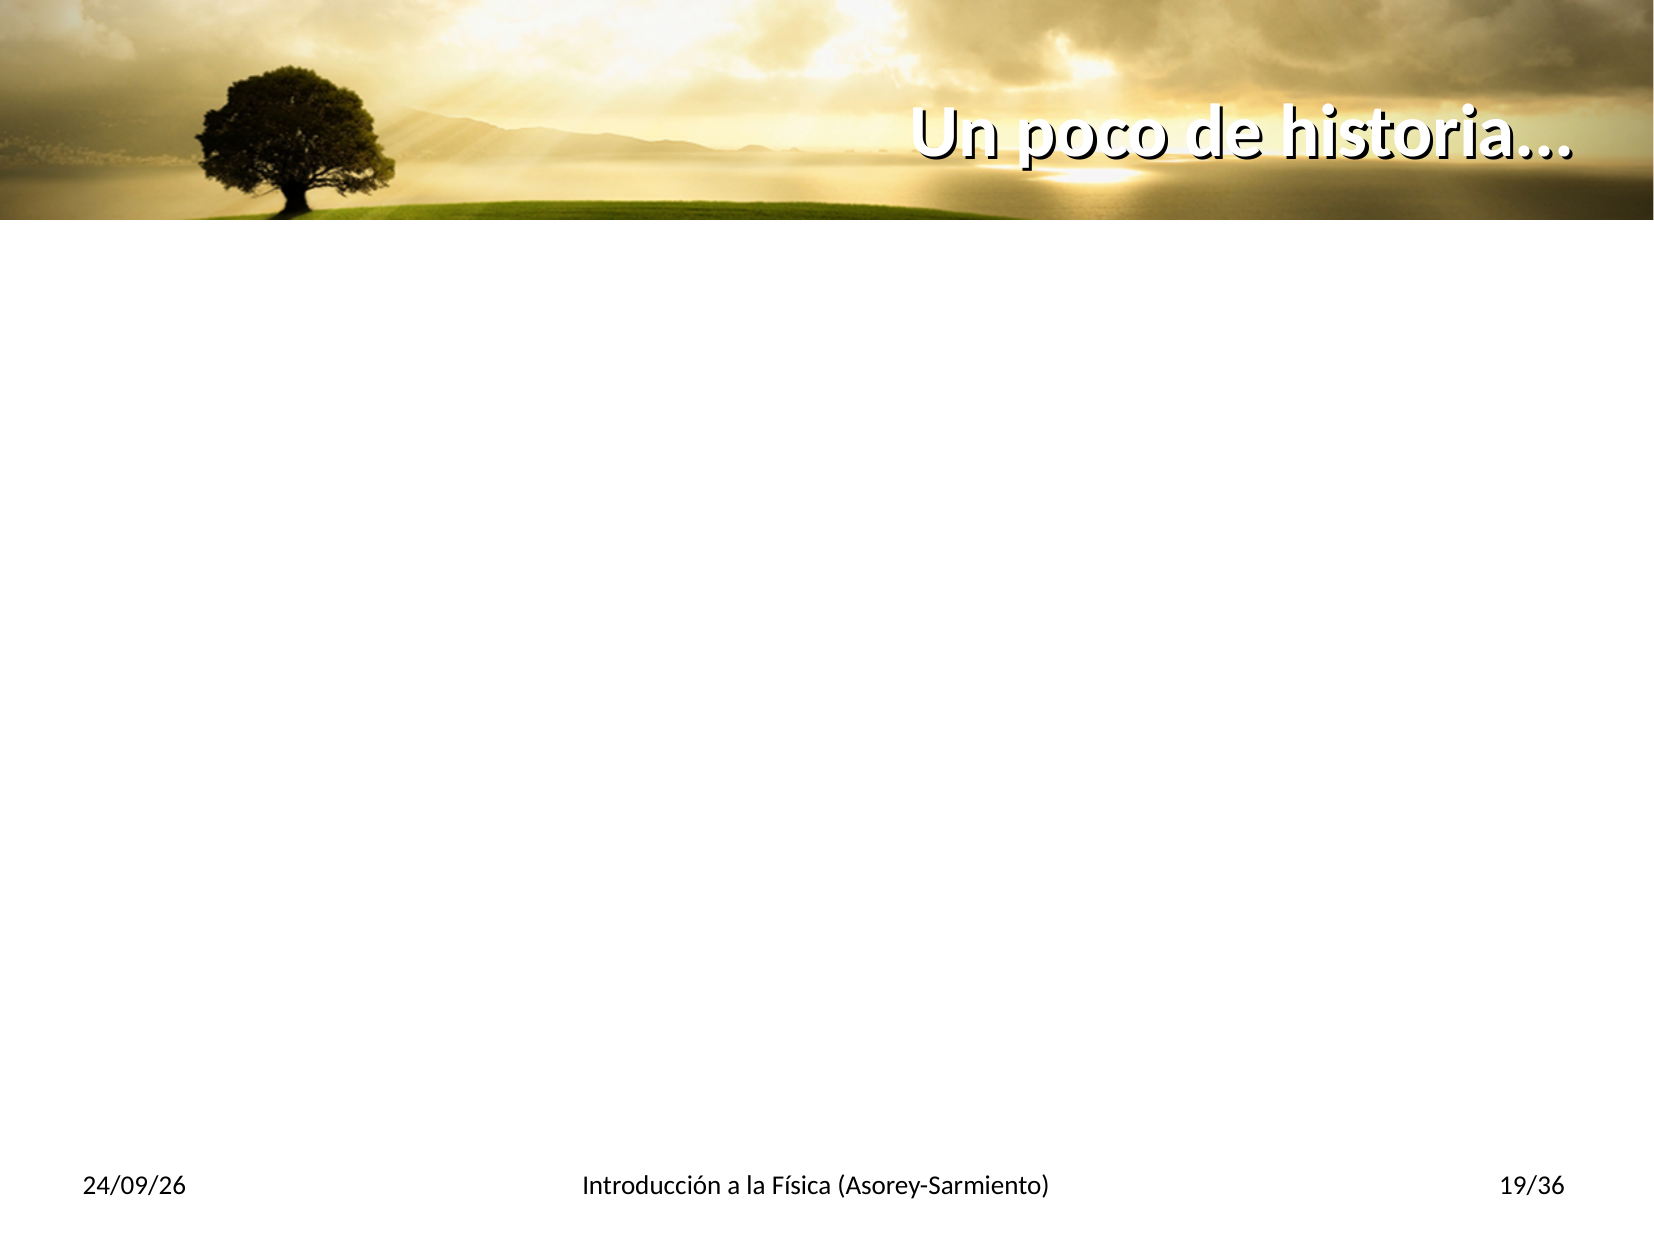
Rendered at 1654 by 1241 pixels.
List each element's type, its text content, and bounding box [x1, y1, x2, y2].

picture [0, 0, 1654, 220]
title Un poco de historia... [86, 49, 1576, 226]
